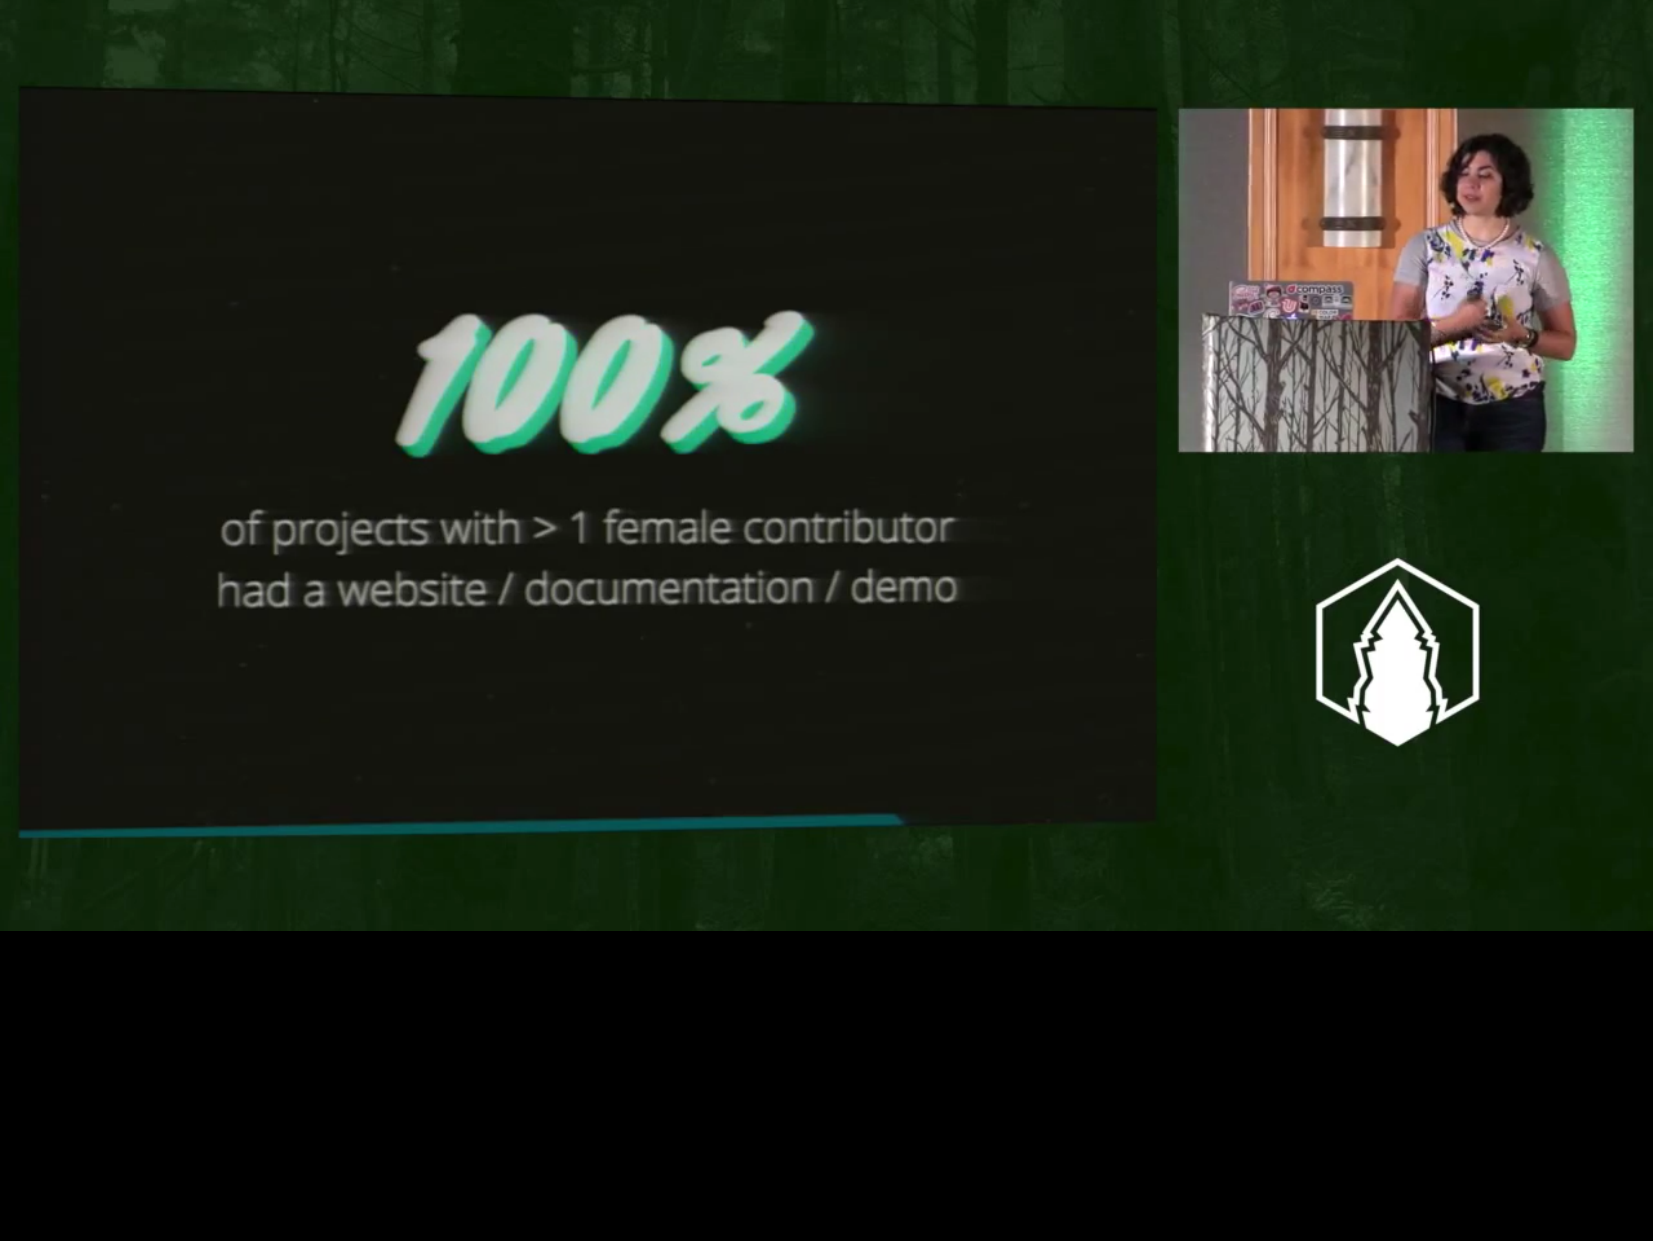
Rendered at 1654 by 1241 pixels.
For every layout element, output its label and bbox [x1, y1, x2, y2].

picture [0, 0, 1653, 931]
